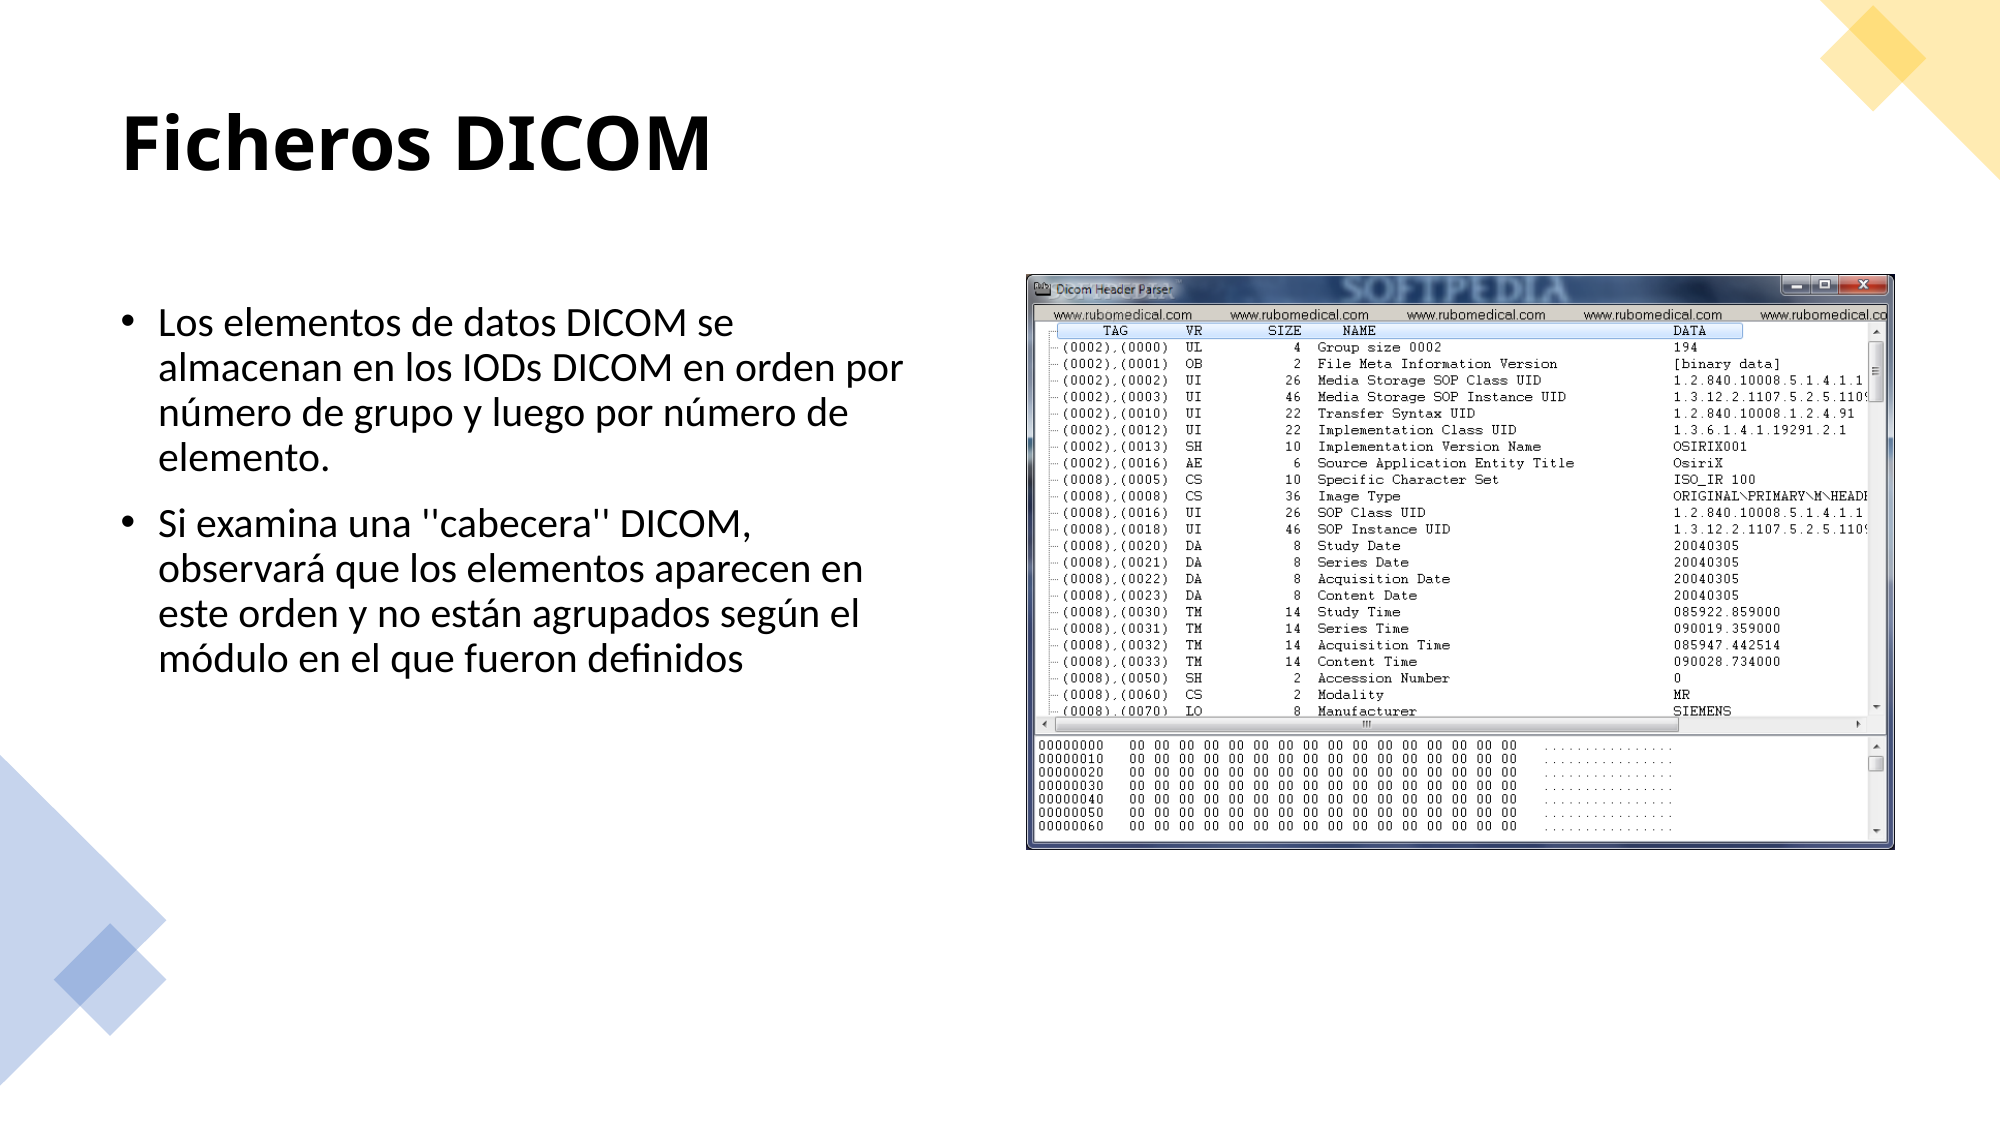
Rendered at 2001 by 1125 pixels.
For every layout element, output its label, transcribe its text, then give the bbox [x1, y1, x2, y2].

list Los elementos de datos DICOM se almacenan en los IODs DICOM en orden por número de grupo y luego por número de elemento. Si examina una ''cabecera'' DICOM, observará que los elementos aparecen en este orden y no están agrupados según el módulo en el que fueron definidos [105, 292, 921, 1014]
title Ficheros DICOM [105, 52, 921, 240]
picture [1026, 274, 1895, 850]
text_box [0, 0, 2000, 1125]
